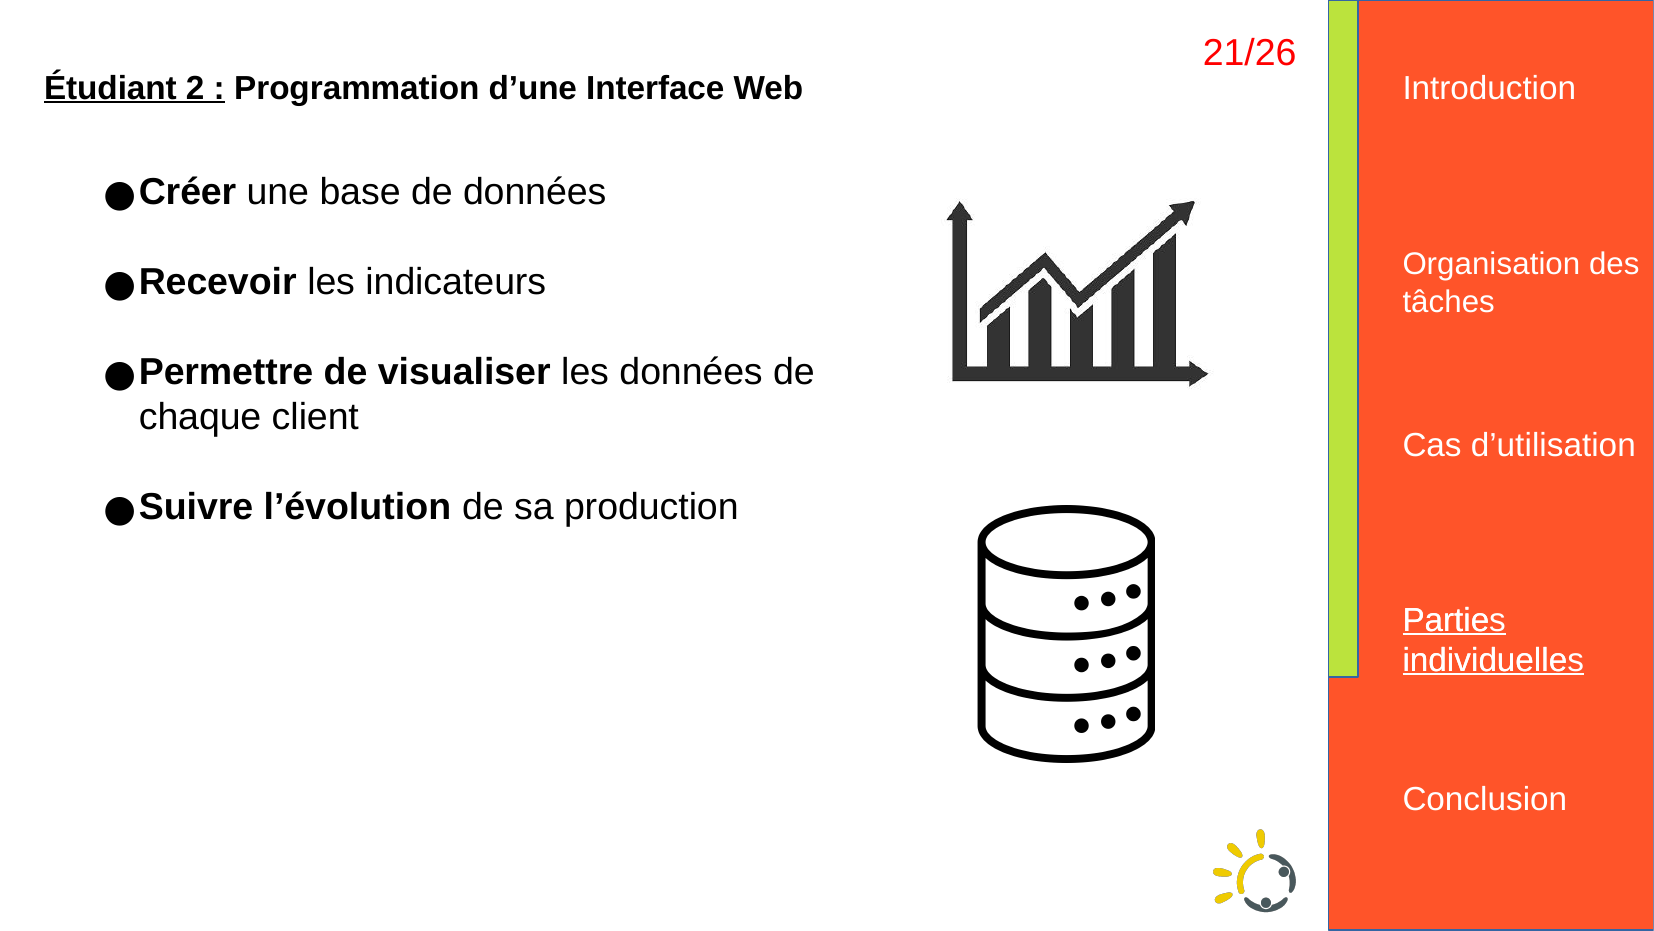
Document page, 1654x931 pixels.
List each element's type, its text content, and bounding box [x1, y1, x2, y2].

text_box [1328, 0, 1359, 678]
picture [977, 505, 1155, 763]
text_box Parties individuelles [1387, 590, 1654, 678]
picture [899, 116, 1255, 471]
text_box Créer une base de données Recevoir les indicateurs Permettre de visualiser les données de chaque client Suivre l’évolution de sa production [88, 159, 945, 522]
text_box Étudiant 2 : Programmation d’une Interface Web [29, 58, 916, 148]
picture [1210, 826, 1300, 916]
